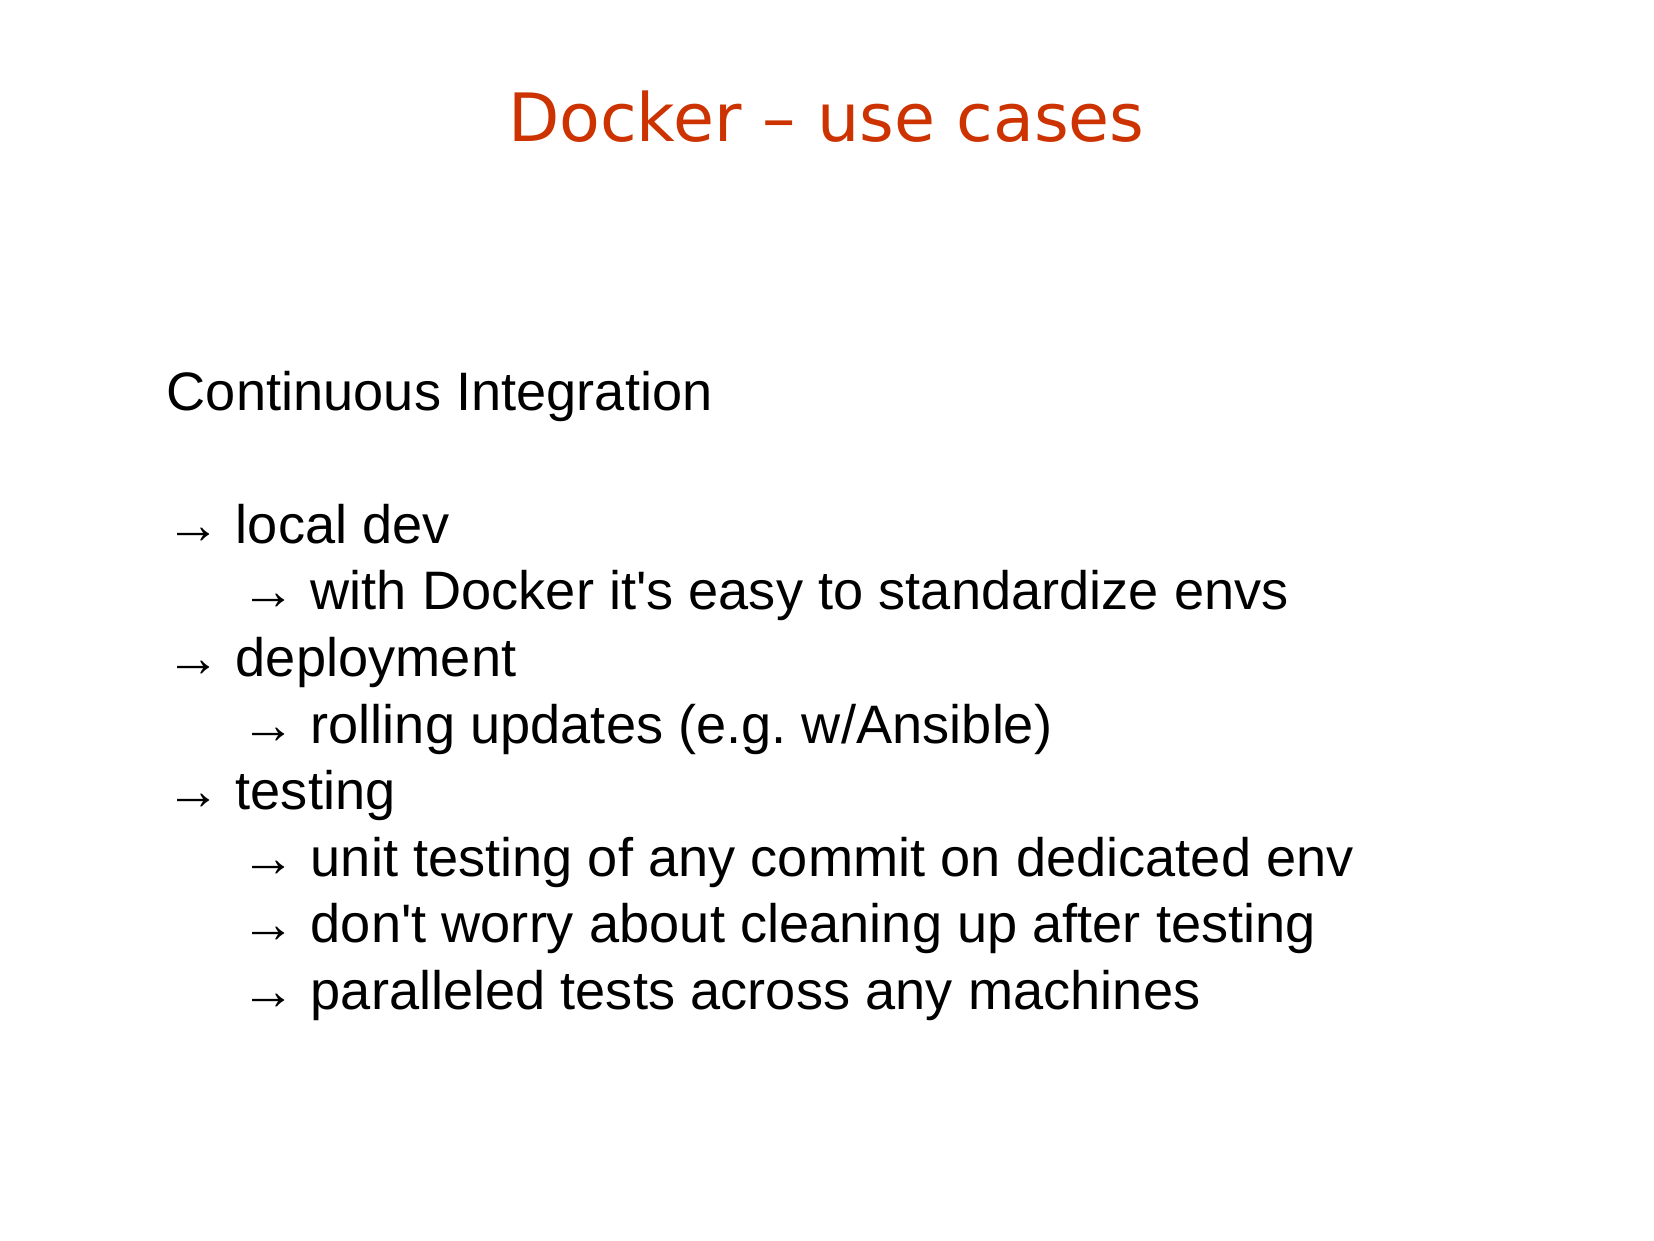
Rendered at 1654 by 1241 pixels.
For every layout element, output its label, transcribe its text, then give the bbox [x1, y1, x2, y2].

text_box Continuous Integration → local dev → with Docker it's easy to standardize envs → deployment → rolling updates (e.g. w/Ansible) → testing → unit testing of any commit on dedicated env → don't worry about cleaning up after testing → paralleled tests across any machines [151, 353, 1502, 1054]
text_box Docker – use cases [493, 72, 1161, 166]
